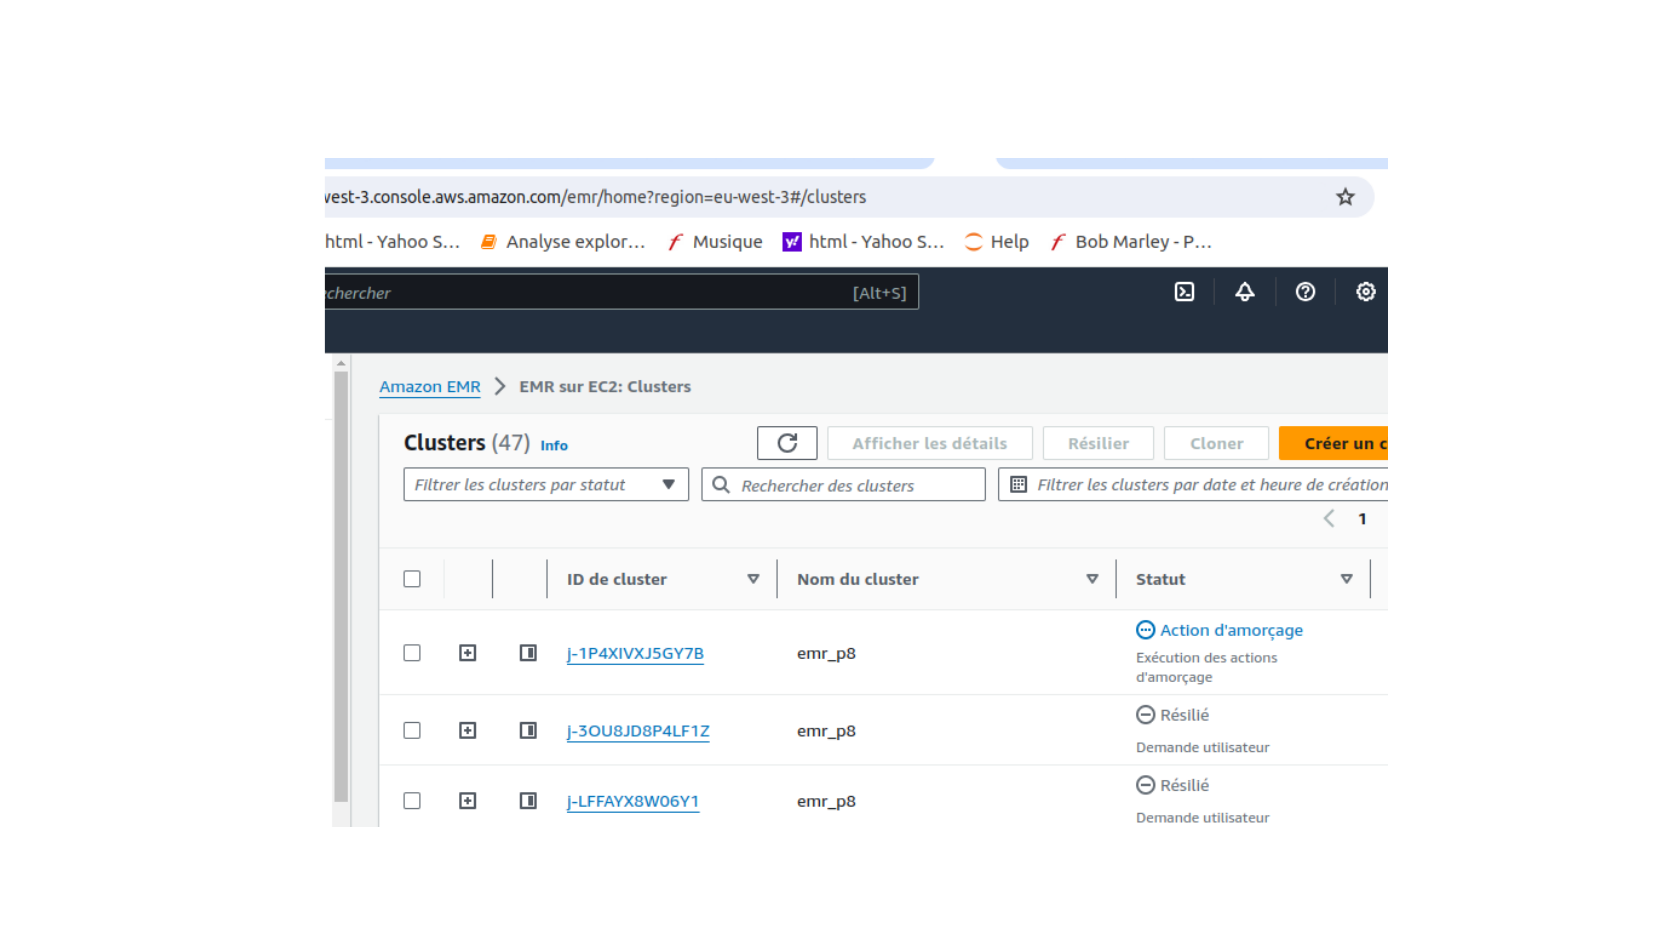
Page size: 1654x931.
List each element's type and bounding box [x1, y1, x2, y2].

picture [324, 158, 1388, 827]
